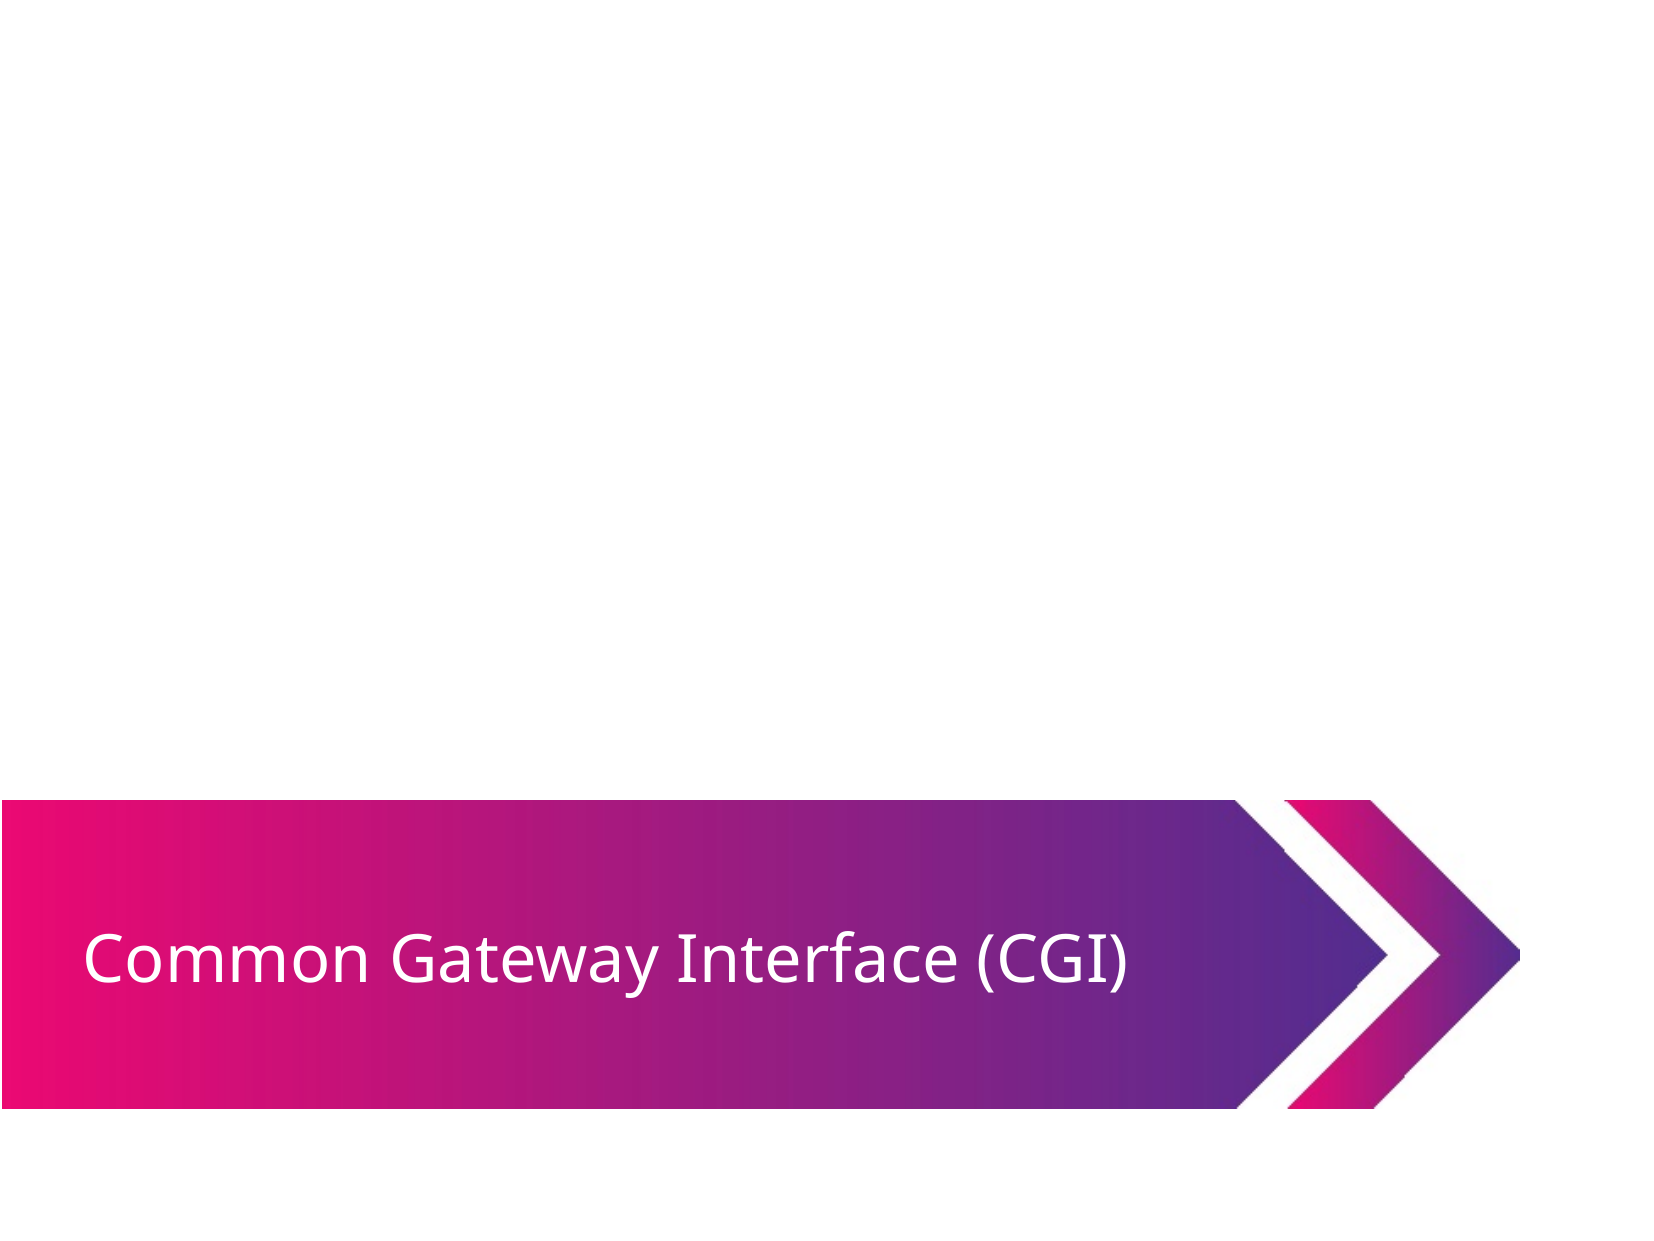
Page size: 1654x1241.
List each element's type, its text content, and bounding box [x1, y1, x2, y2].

title Common Gateway Interface (CGI) [82, 852, 1396, 1060]
picture [2, 800, 1520, 1109]
